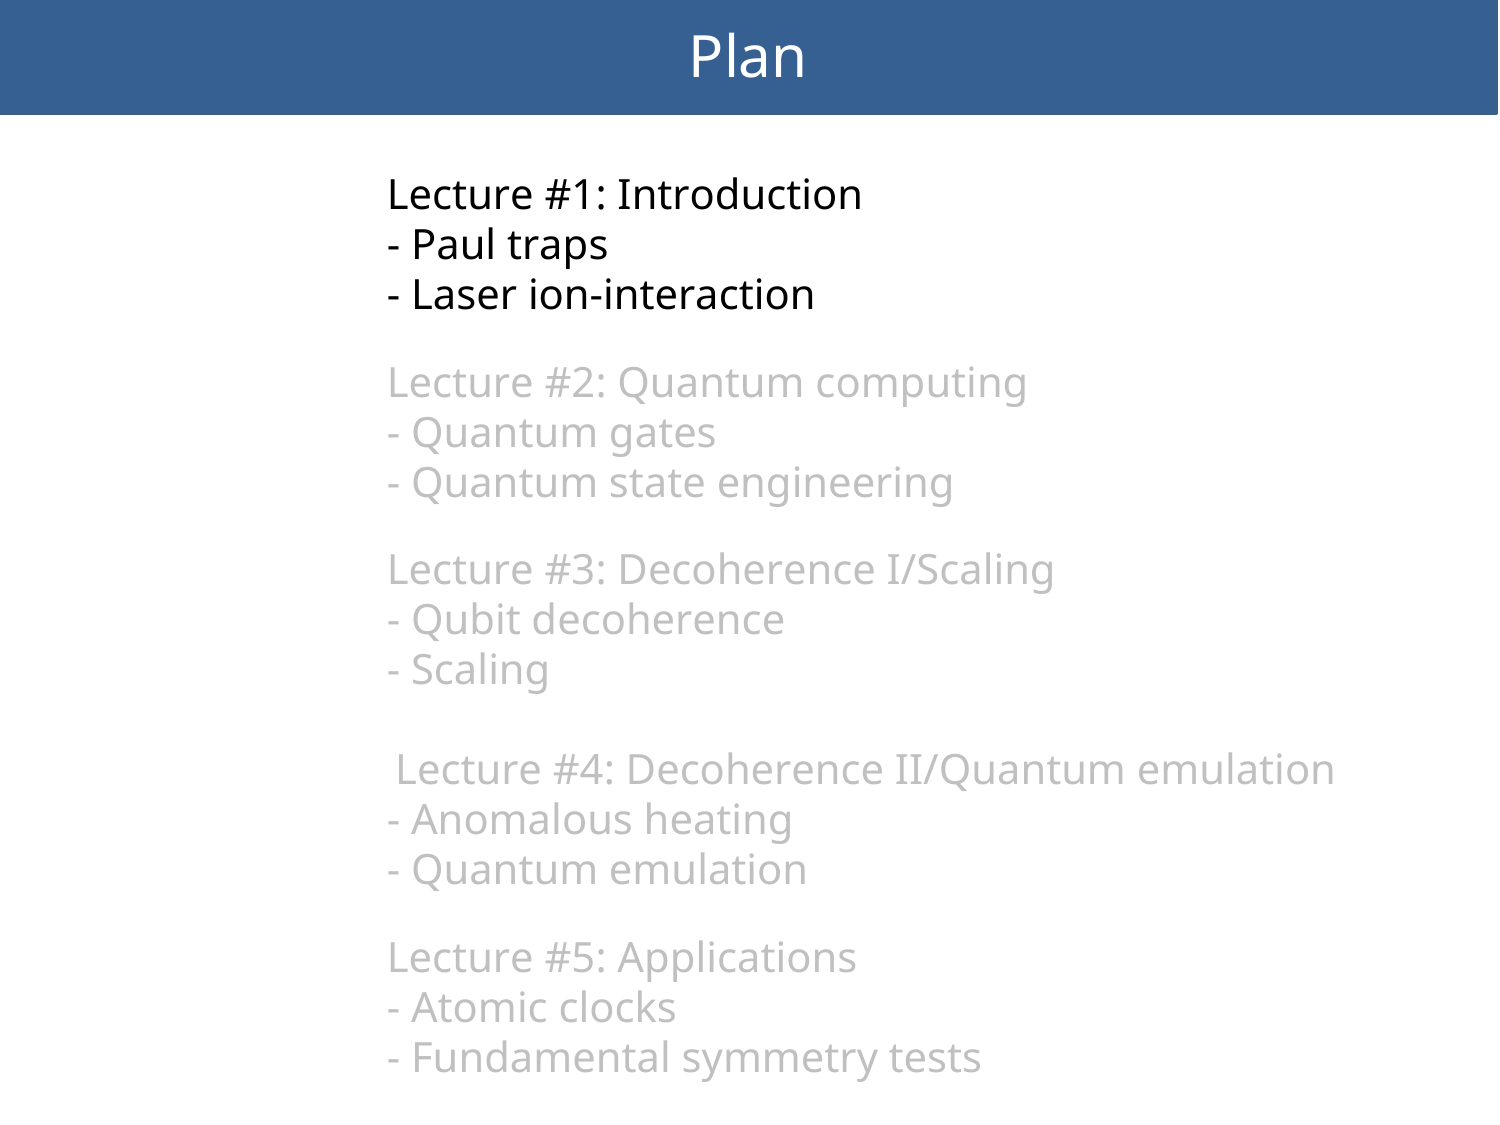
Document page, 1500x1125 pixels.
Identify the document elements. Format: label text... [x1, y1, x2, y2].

text_box Lecture #1: Introduction - Paul traps - Laser ion-interaction Lecture #2: Quantum computing - Quantum gates - Quantum state engineering Lecture #3: Decoherence I/Scaling - Qubit decoherence - Scaling Lecture #4: Decoherence II/Quantum emulation - Anomalous heating - Quantum emulation Lecture #5: Applications - Atomic clocks - Fundamental symmetry tests [372, 160, 1297, 1088]
title Plan [0, 0, 1497, 122]
